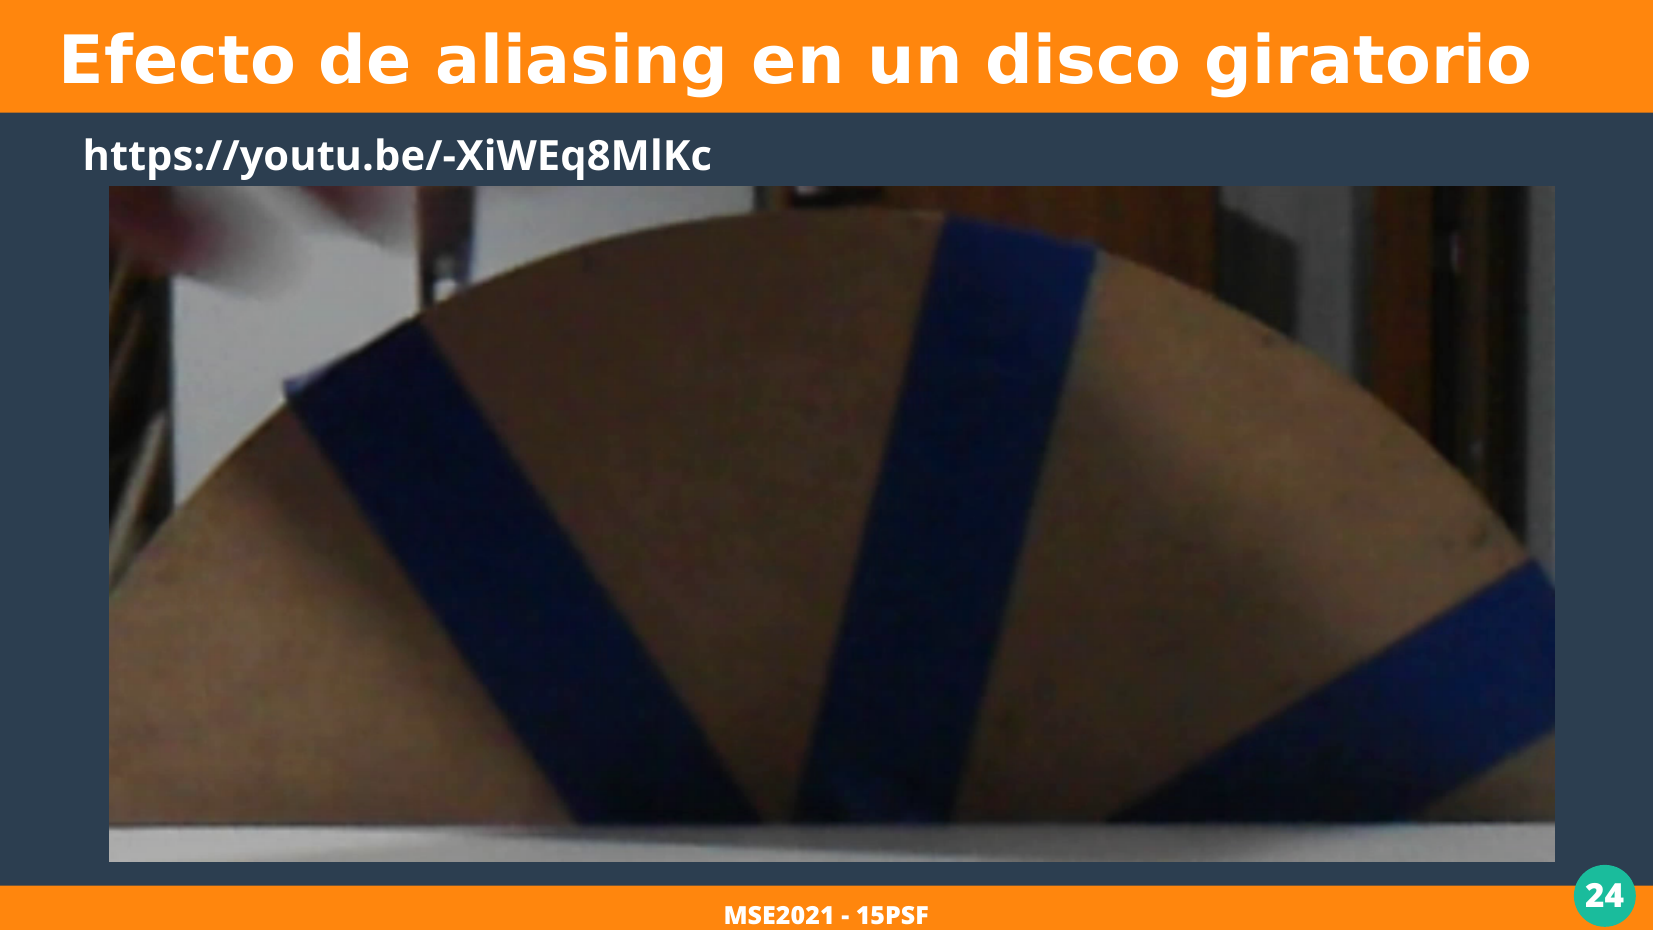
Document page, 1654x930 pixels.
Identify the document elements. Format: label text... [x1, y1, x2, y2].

text_box [109, 186, 1556, 863]
title Efecto de aliasing en un disco giratorio [58, 1, 1594, 120]
list https://youtu.be/-XiWEq8MlKc [11, 125, 751, 188]
